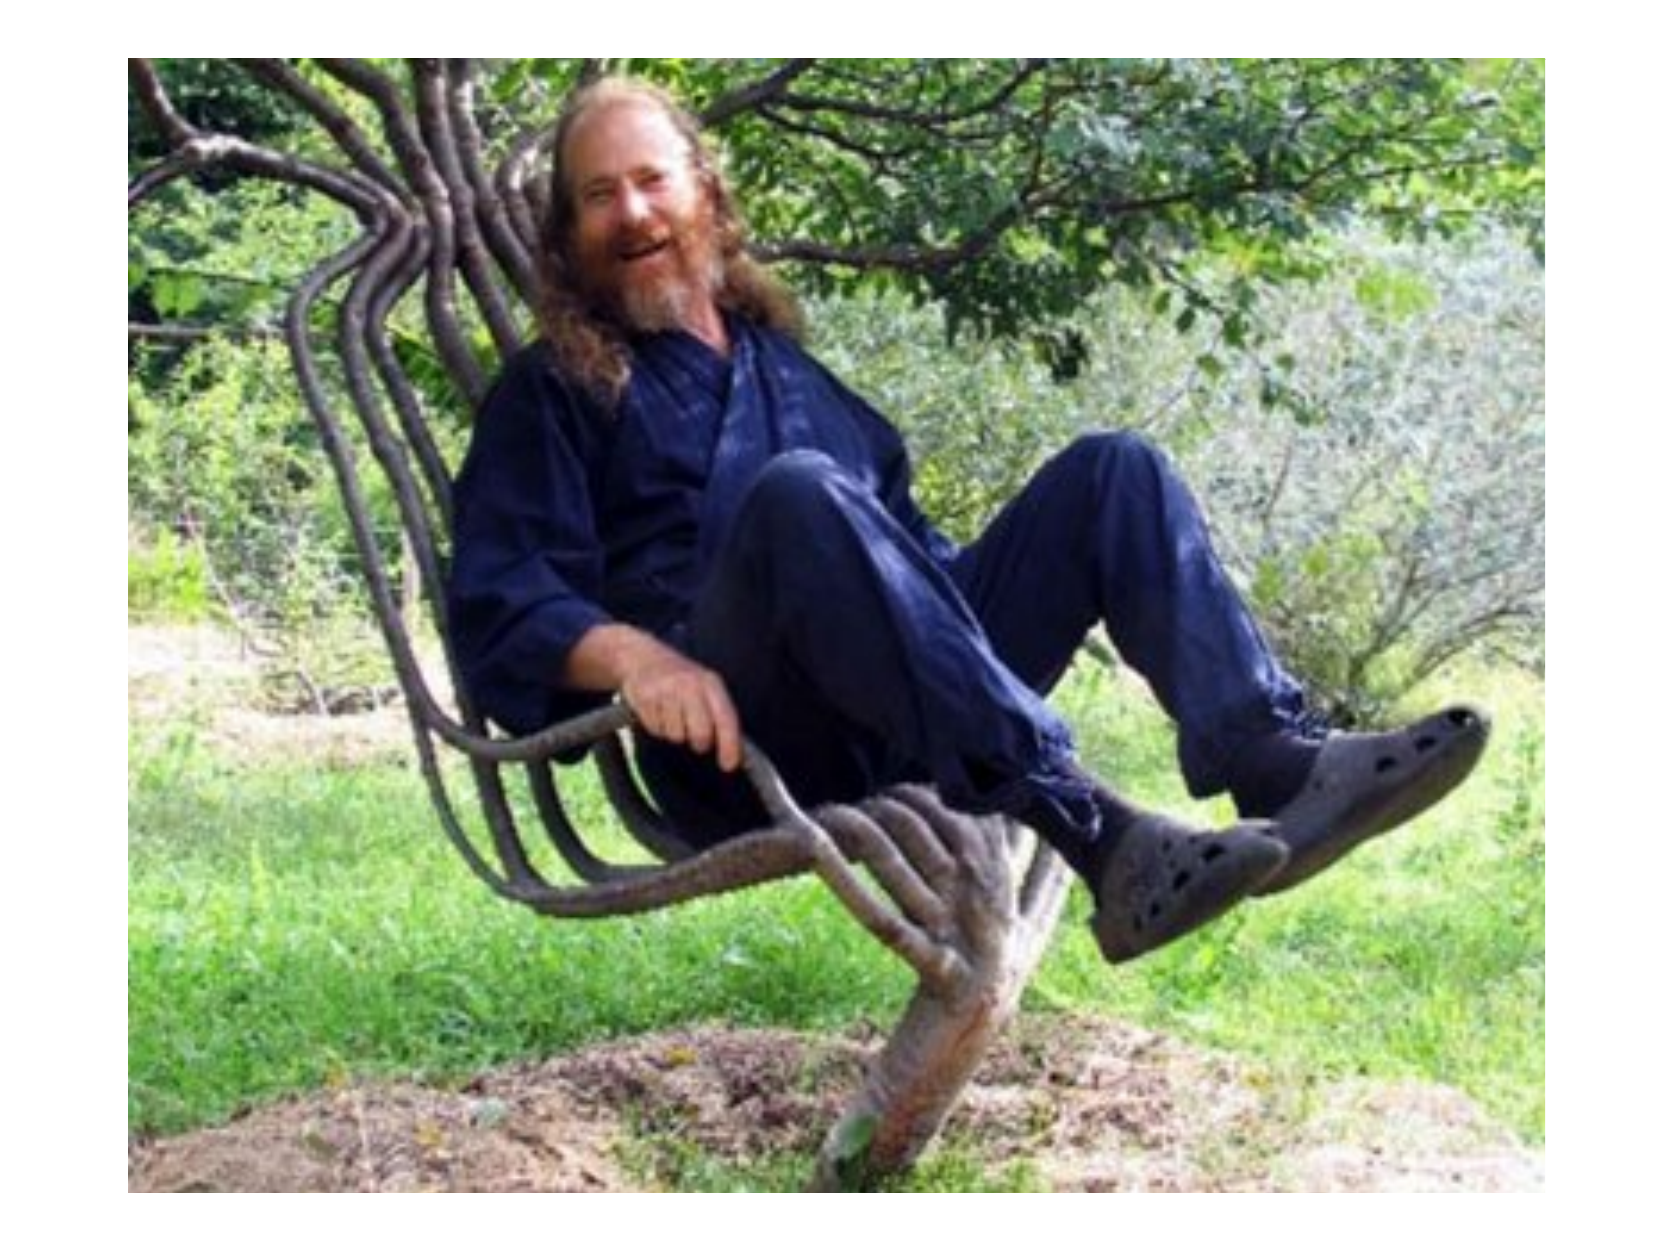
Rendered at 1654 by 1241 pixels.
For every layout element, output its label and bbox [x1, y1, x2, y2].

picture [126, 56, 1546, 1193]
